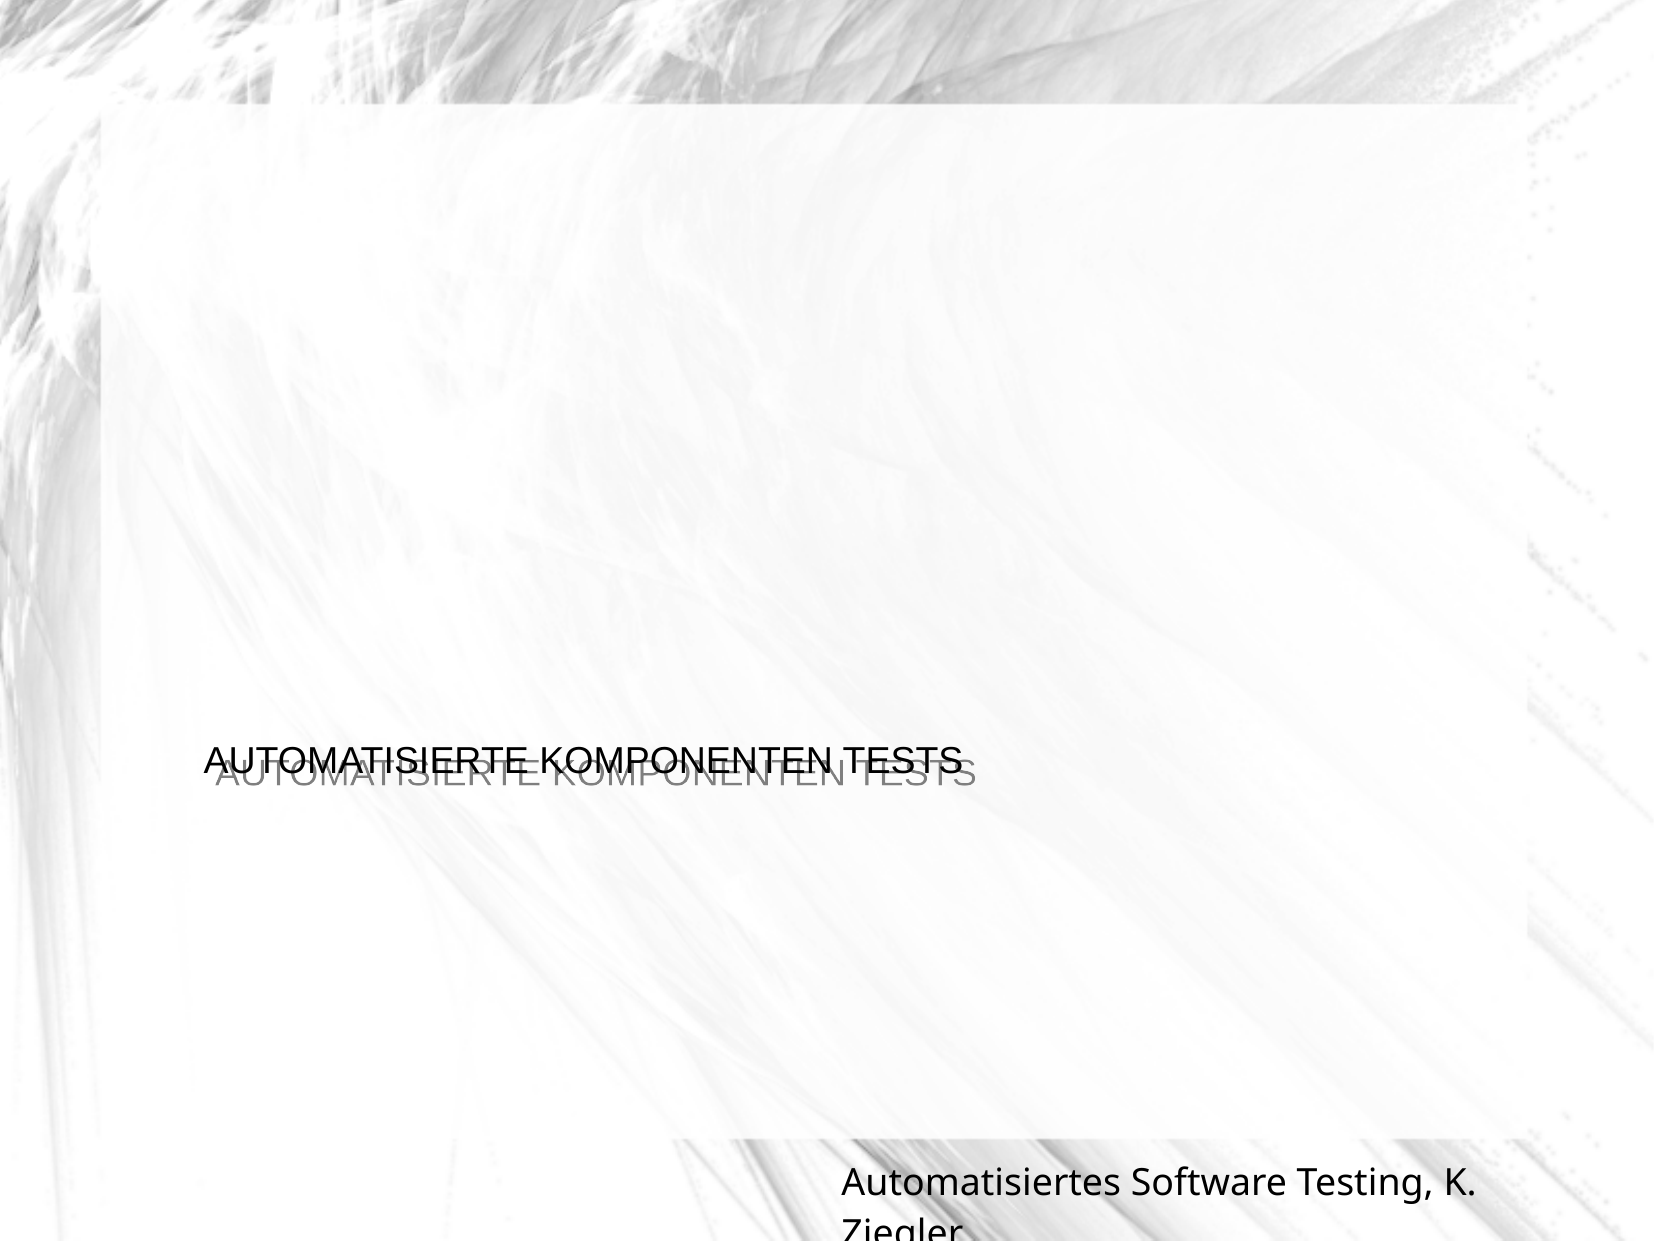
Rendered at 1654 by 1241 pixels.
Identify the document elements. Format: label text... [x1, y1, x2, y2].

picture [898, 1228, 910, 1241]
picture [0, 0, 1654, 1241]
text_box Automatisiertes Software Testing, K. Ziegler [826, 1147, 1618, 1210]
picture [878, 1228, 888, 1234]
picture [932, 1228, 942, 1234]
text_box AUTOMATISIERTE KOMPONENTEN TESTS [188, 732, 981, 790]
